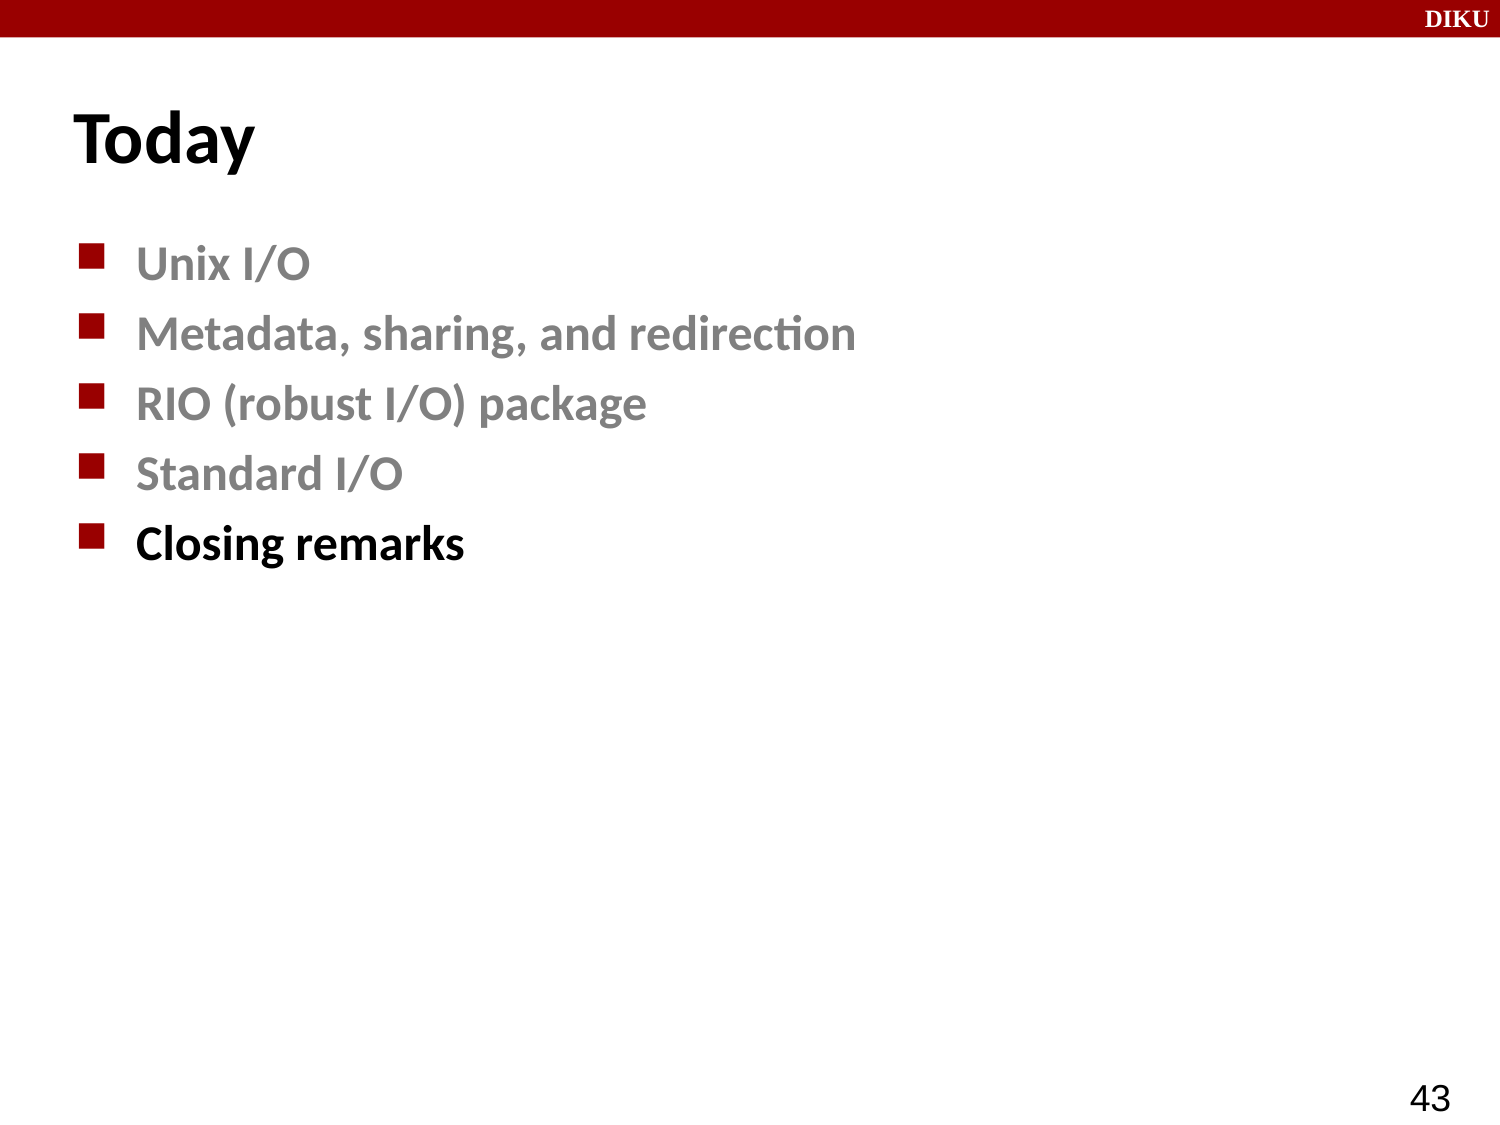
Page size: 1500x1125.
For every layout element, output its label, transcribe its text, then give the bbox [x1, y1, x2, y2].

text_box Unix I/O Metadata, sharing, and redirection RIO (robust I/O) package Standard I/O Closing remarks [65, 223, 1361, 1039]
text_box Today [58, 71, 1304, 197]
